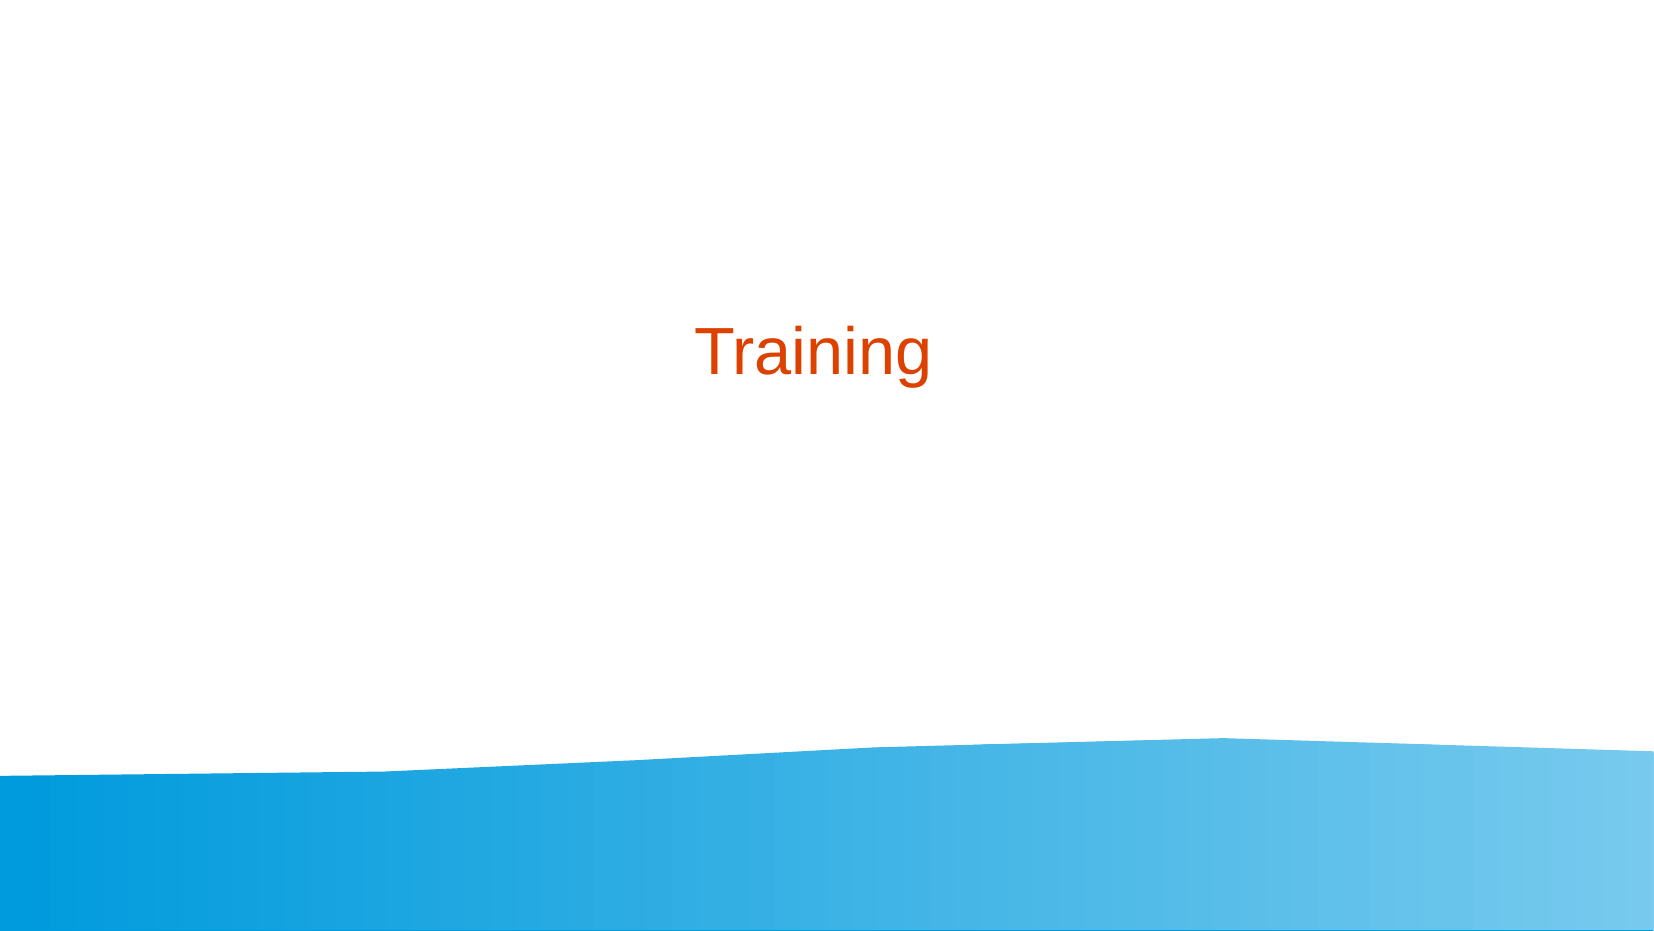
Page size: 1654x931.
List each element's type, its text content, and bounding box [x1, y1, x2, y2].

title Training [75, 262, 1552, 440]
